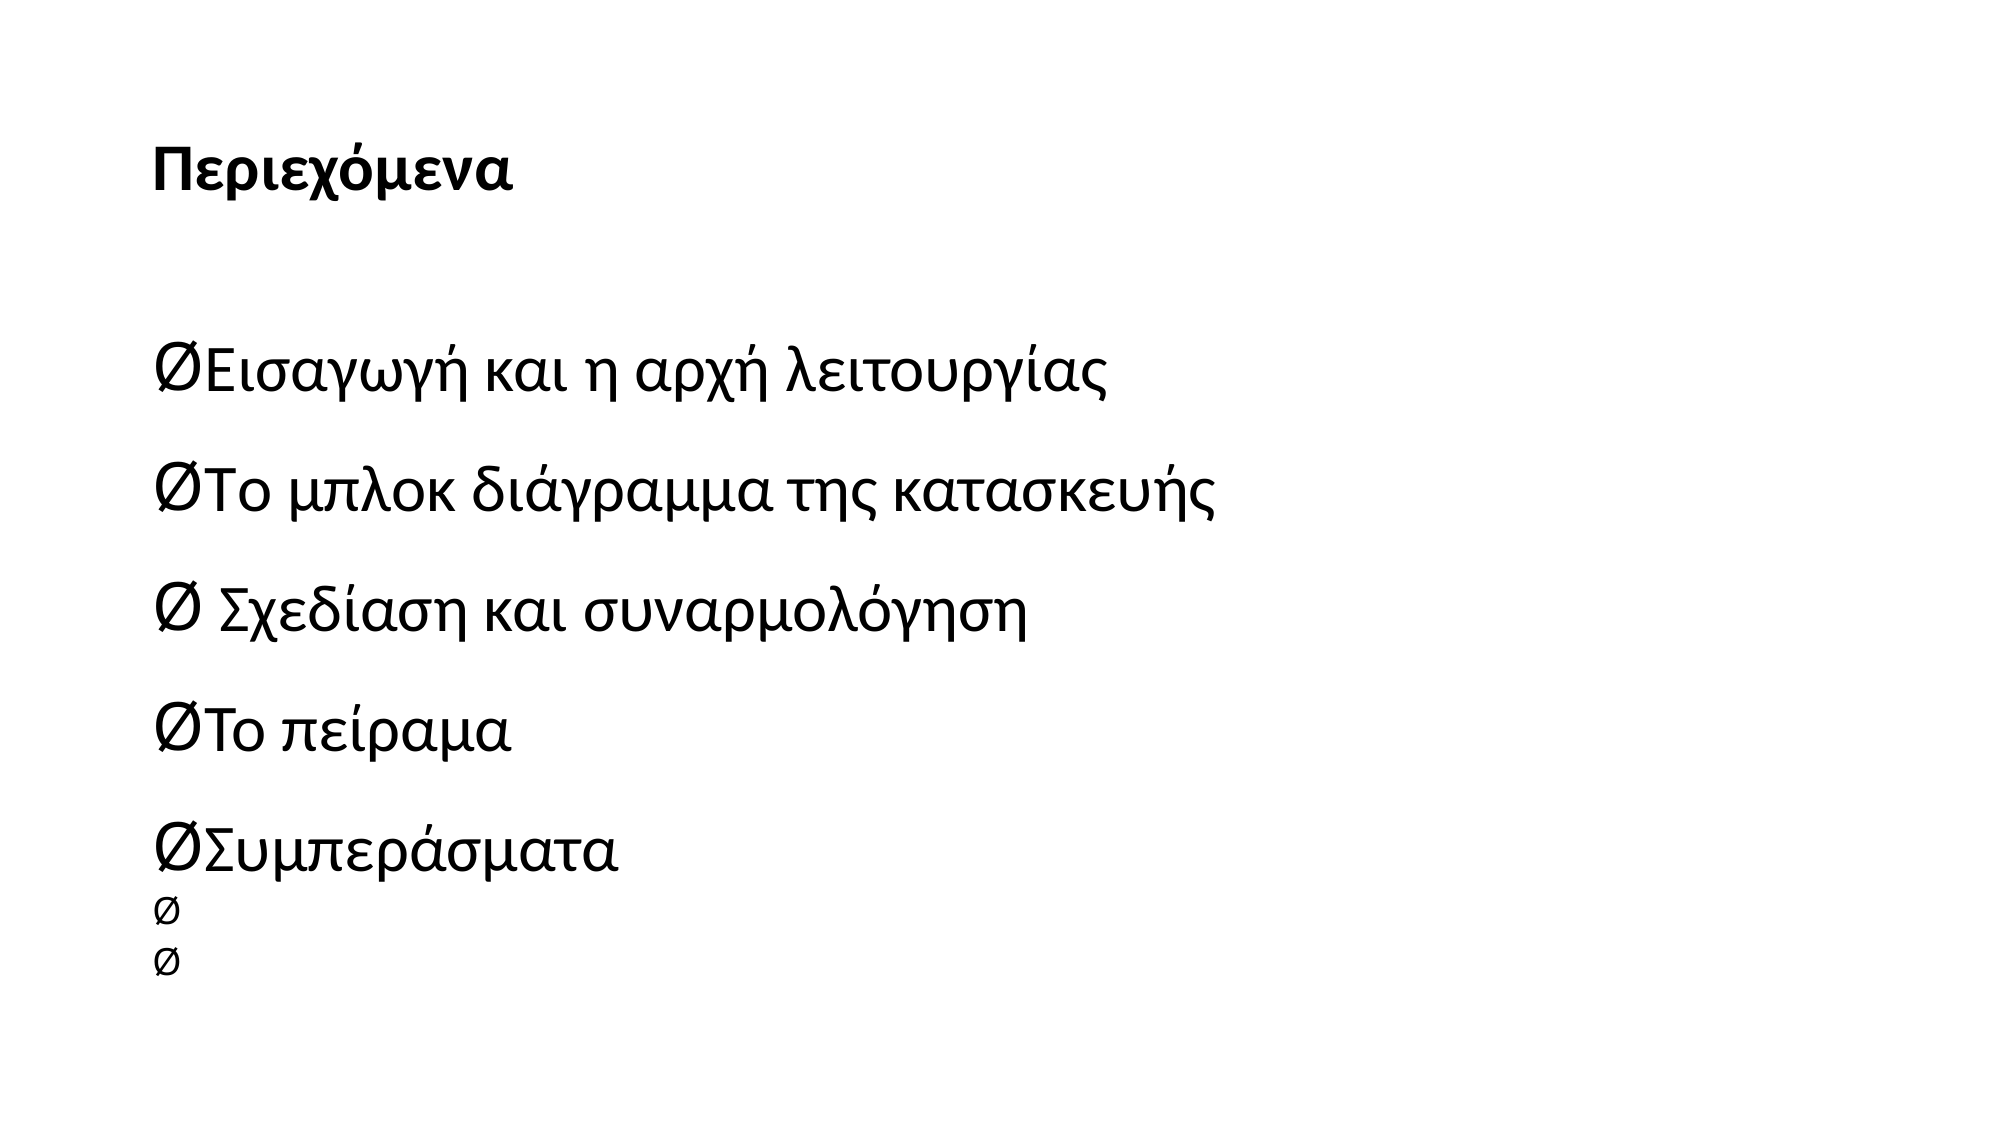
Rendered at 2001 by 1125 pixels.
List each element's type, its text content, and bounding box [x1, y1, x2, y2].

text_box Εισαγωγή και η αρχή λειτουργίας Το μπλοκ διάγραμμα της κατασκευής Σχεδίαση και συναρμολόγηση Το πείραμα Συμπεράσματα [137, 277, 1801, 990]
title Περιεχόμενα [137, 59, 1863, 278]
